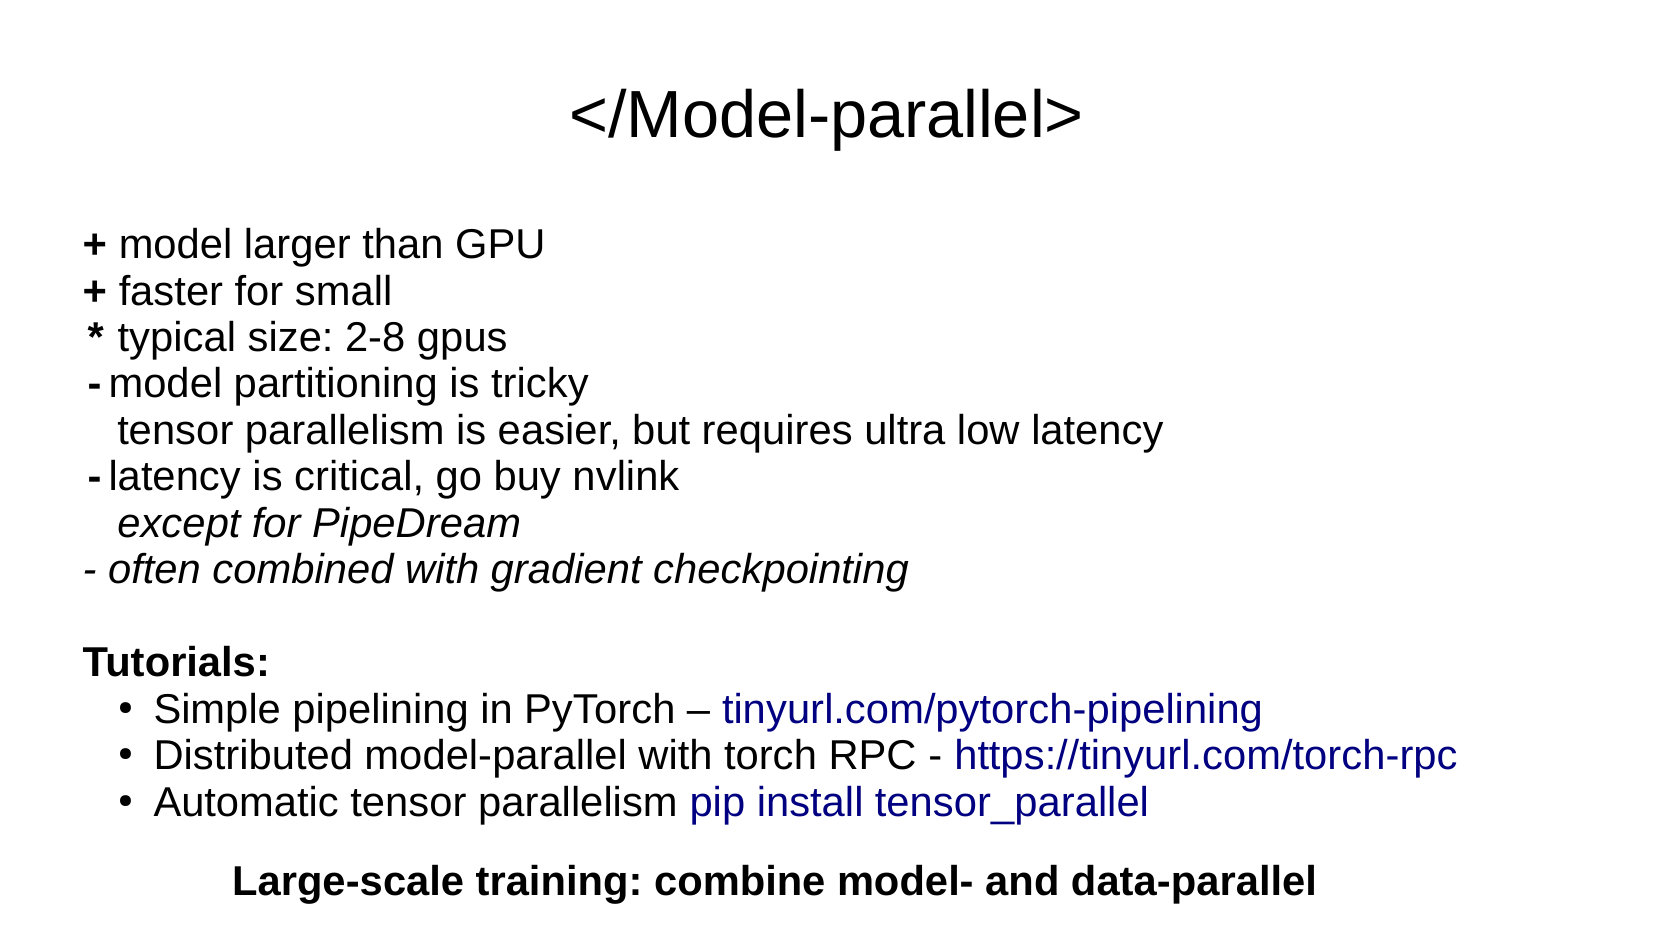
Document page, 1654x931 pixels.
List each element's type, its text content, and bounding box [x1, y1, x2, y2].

title </Model-parallel> [82, 37, 1571, 193]
text_box Large-scale training: combine model- and data-parallel [217, 850, 1459, 913]
text_box + model larger than GPU + faster for small * typical size: 2-8 gpus - model partitioning is tricky tensor parallelism is easier, but requires ultra low latency - latency is critical, go buy nvlink except for PipeDream - often combined with gradient checkpointing Tutorials: Simple pipelining in PyTorch – tinyurl.com/pytorch-pipelining Distributed model-parallel with torch RPC - https://tinyurl.com/torch-rpc Automatic tensor parallelism pip install tensor_parallel [82, 197, 1571, 849]
